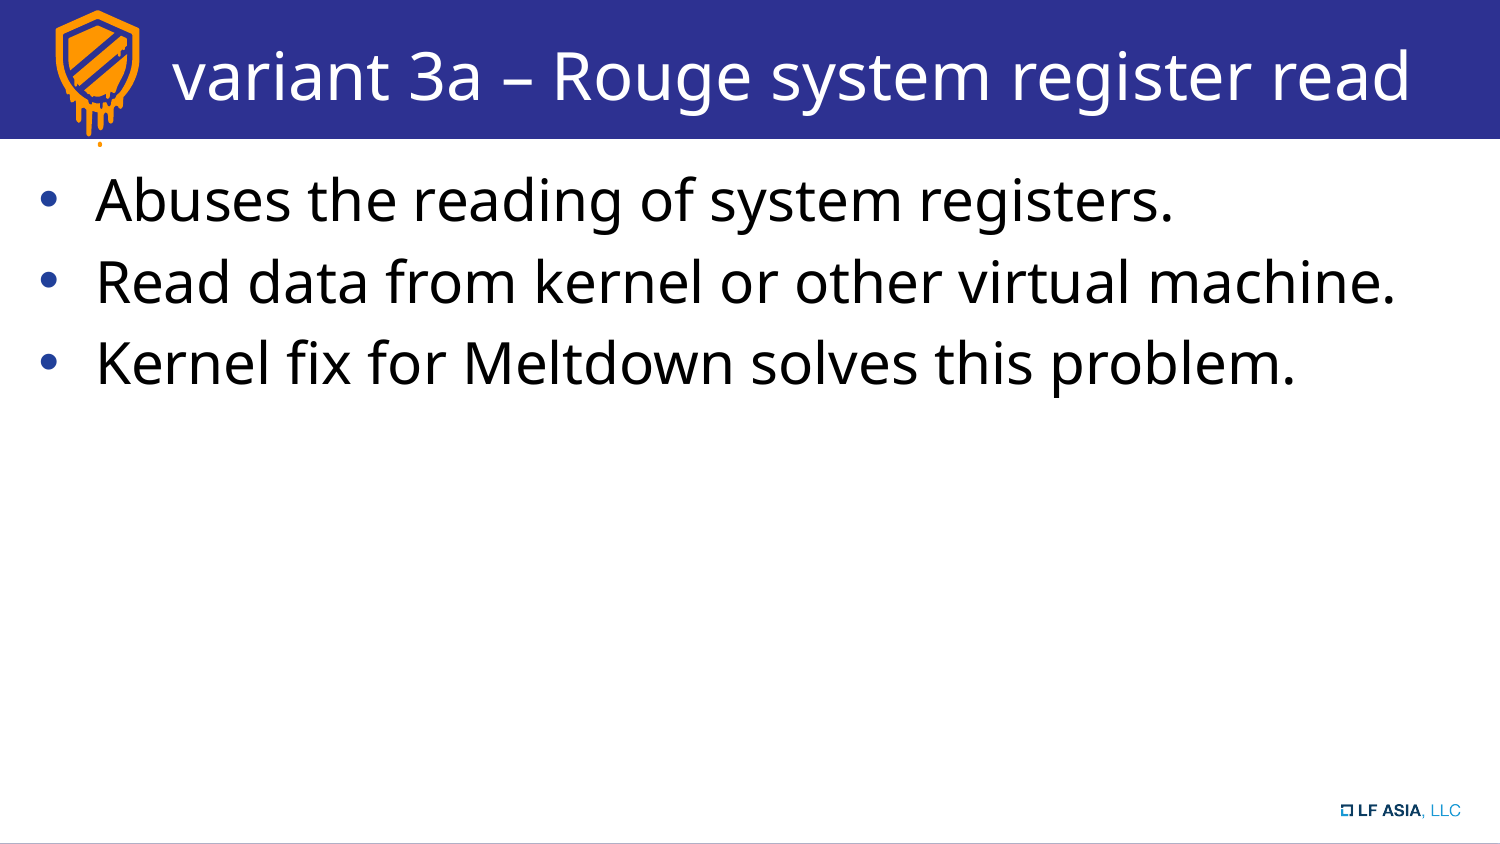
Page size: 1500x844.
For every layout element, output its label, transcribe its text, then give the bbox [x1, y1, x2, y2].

list Abuses the reading of system registers. Read data from kernel or other virtual machine. Kernel fix for Meltdown solves this problem. [23, 155, 1479, 713]
picture [55, 9, 140, 147]
title variant 3a – Rouge system register read [7, 7, 1500, 140]
picture [1379, 803, 1418, 820]
